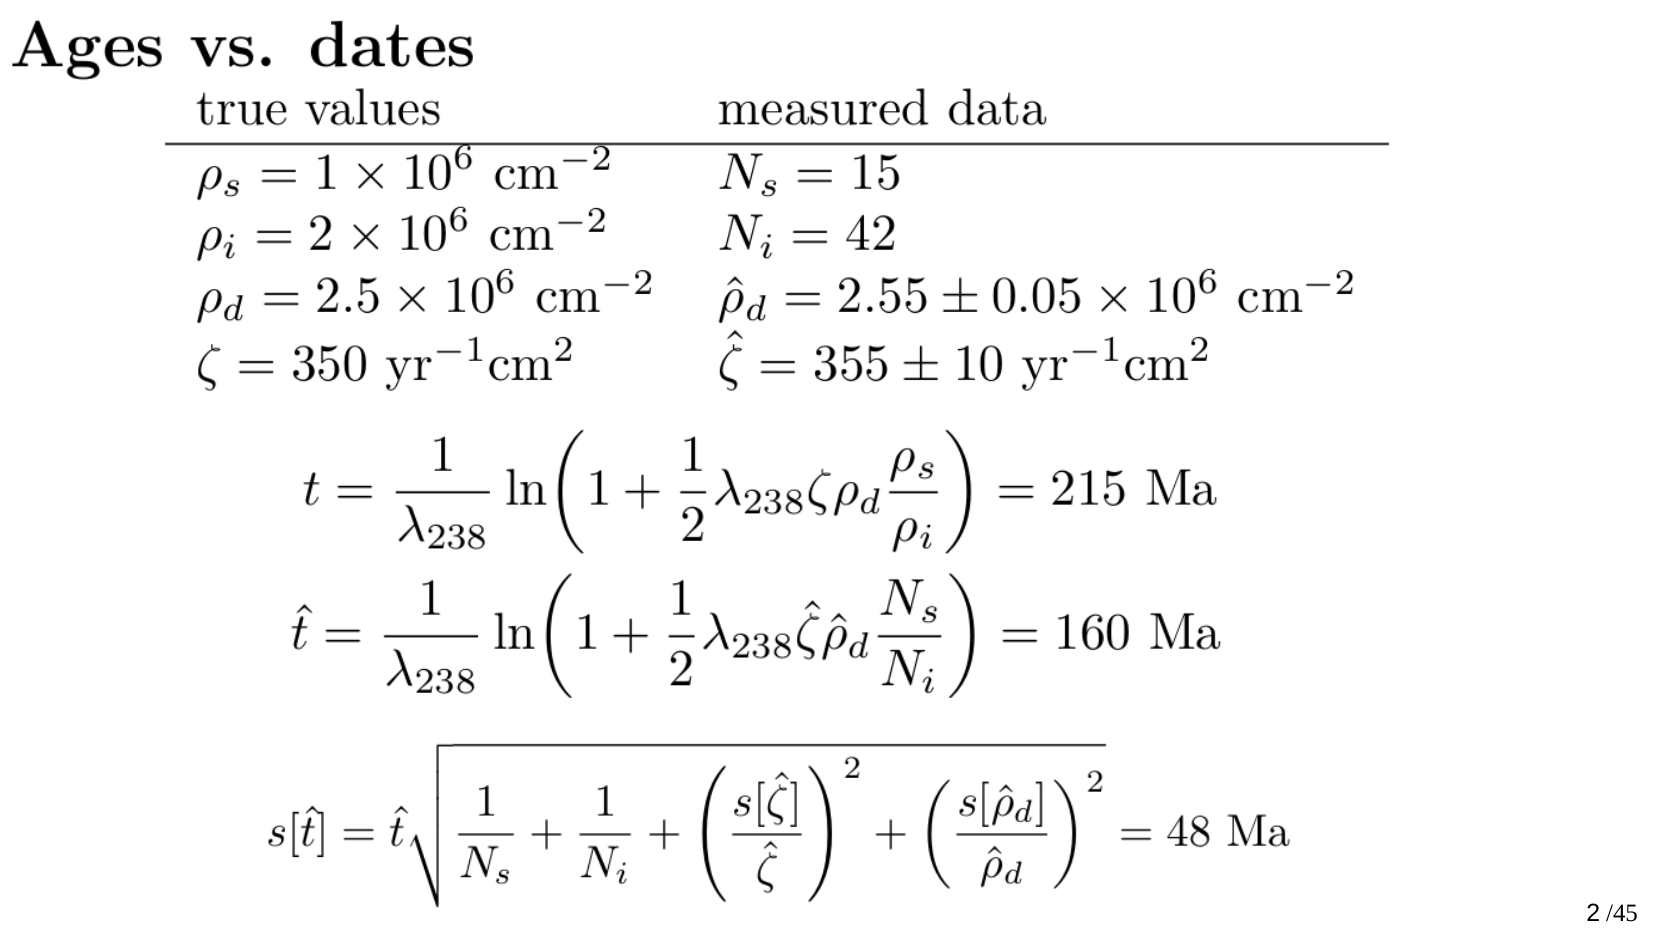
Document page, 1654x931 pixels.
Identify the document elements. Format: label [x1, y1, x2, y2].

picture [283, 567, 1224, 703]
picture [295, 426, 1224, 562]
picture [265, 734, 1294, 910]
picture [5, 11, 1400, 398]
